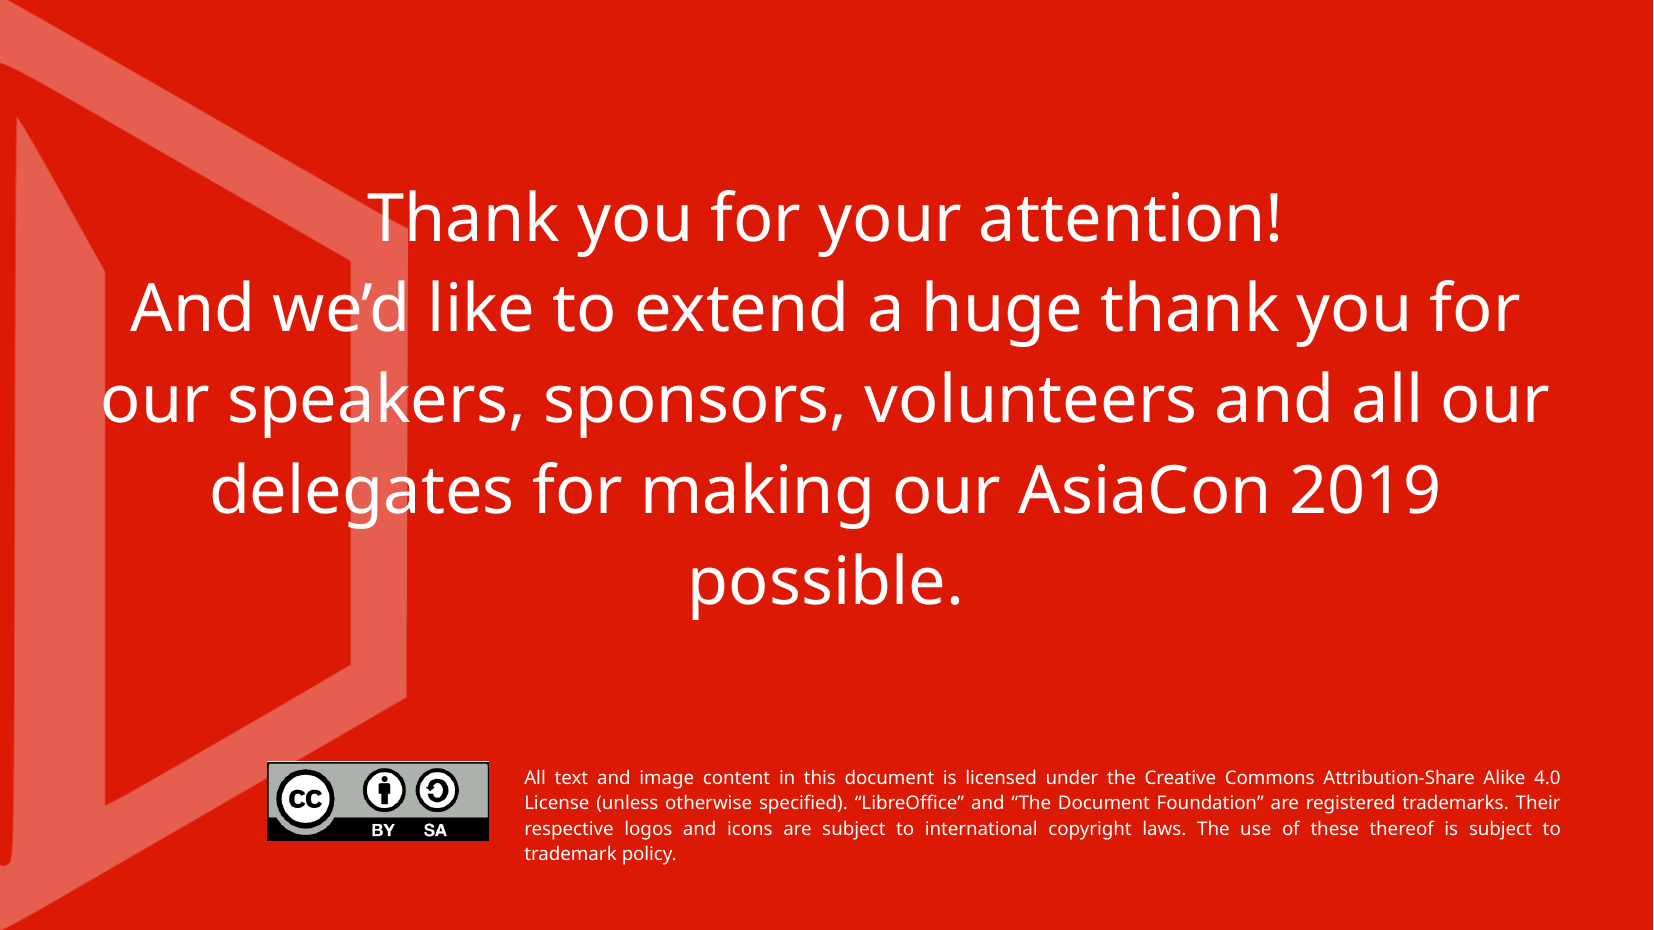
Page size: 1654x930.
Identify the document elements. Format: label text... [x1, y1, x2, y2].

picture [0, 0, 1653, 930]
subtitle Thank you for your attention! And we’d like to extend a huge thank you for our speakers, sponsors, volunteers and all our delegates for making our AsiaCon 2019 possible. [82, 36, 1571, 757]
